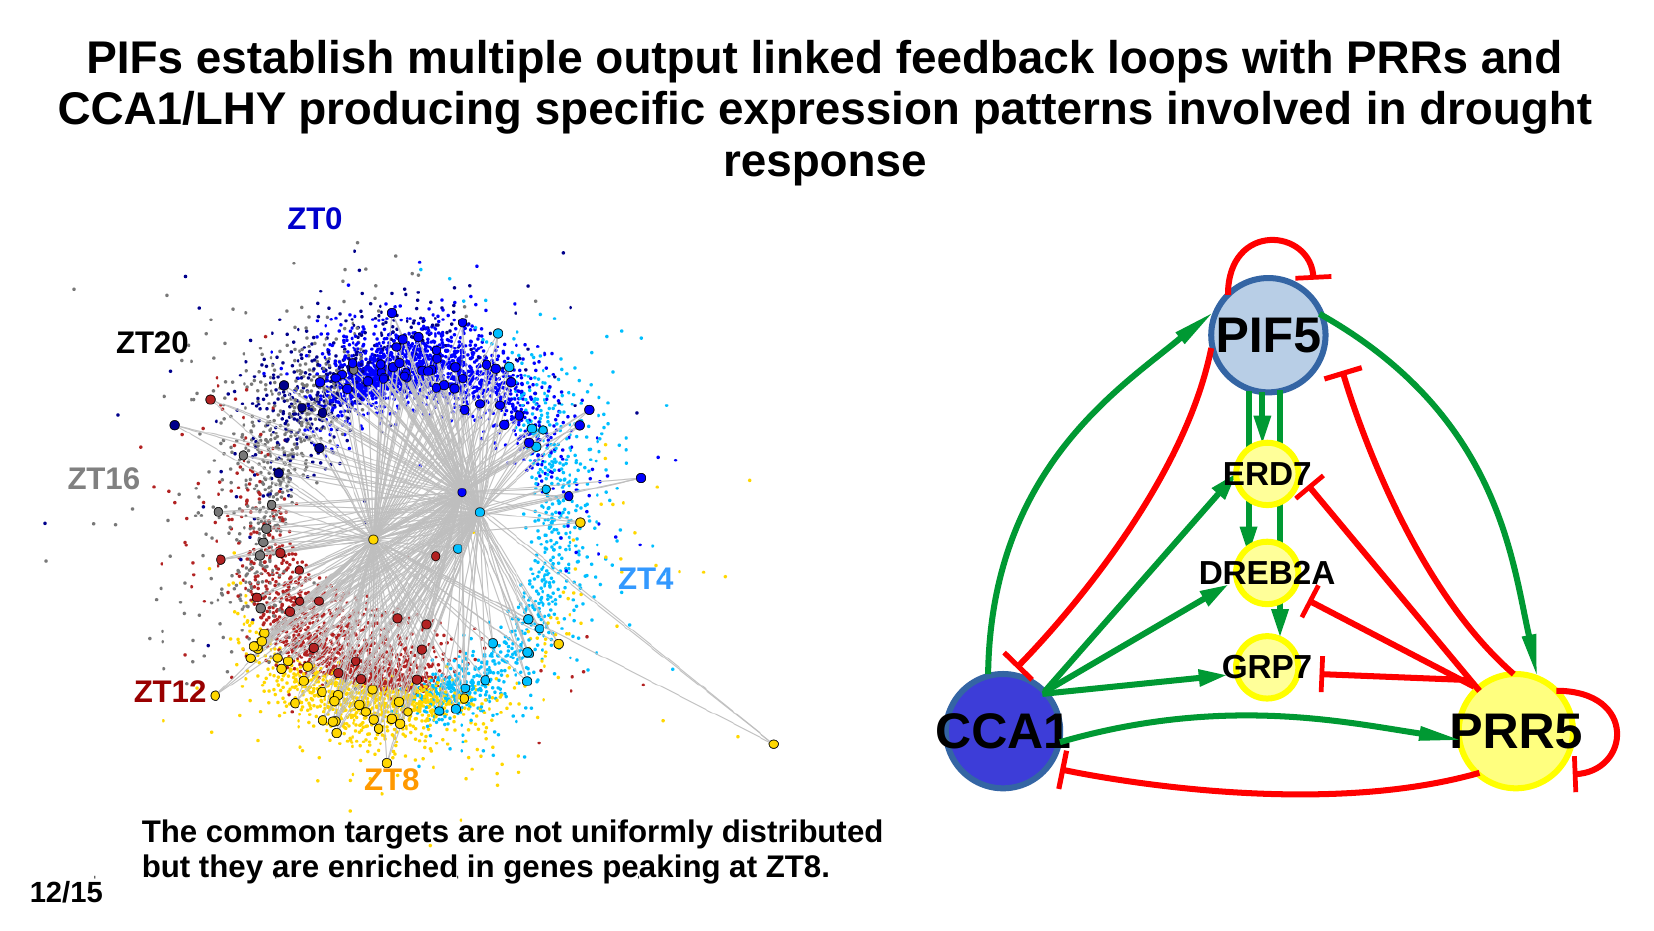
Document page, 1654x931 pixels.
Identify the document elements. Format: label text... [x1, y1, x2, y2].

text_box PRR5 [1563, 719, 1573, 727]
picture [0, 207, 815, 883]
text_box ZT16 [52, 453, 218, 553]
text_box ZT20 [101, 318, 267, 417]
text_box ZT12 [119, 666, 285, 766]
text_box PRR5 [1460, 719, 1473, 730]
text_box PIF5 [1211, 278, 1326, 393]
text_box ERD7 [1236, 442, 1299, 506]
text_box ZT4 [603, 554, 769, 654]
text_box 12/15 [15, 840, 121, 917]
text_box GRP7 [1236, 636, 1299, 699]
title PIFs establish multiple output linked feedback loops with PRRs and CCA1/LHY producing specific expression patterns involved in drought response [30, 0, 1621, 221]
text_box PRR5 [1460, 673, 1573, 789]
text_box ZT0 [272, 193, 438, 293]
text_box DREB2A [1236, 541, 1299, 605]
text_box The common targets are not uniformly distributed but they are enriched in genes peaking at ZT8. [127, 807, 953, 931]
text_box CCA1 [945, 673, 1058, 789]
text_box ZT8 [349, 755, 515, 807]
